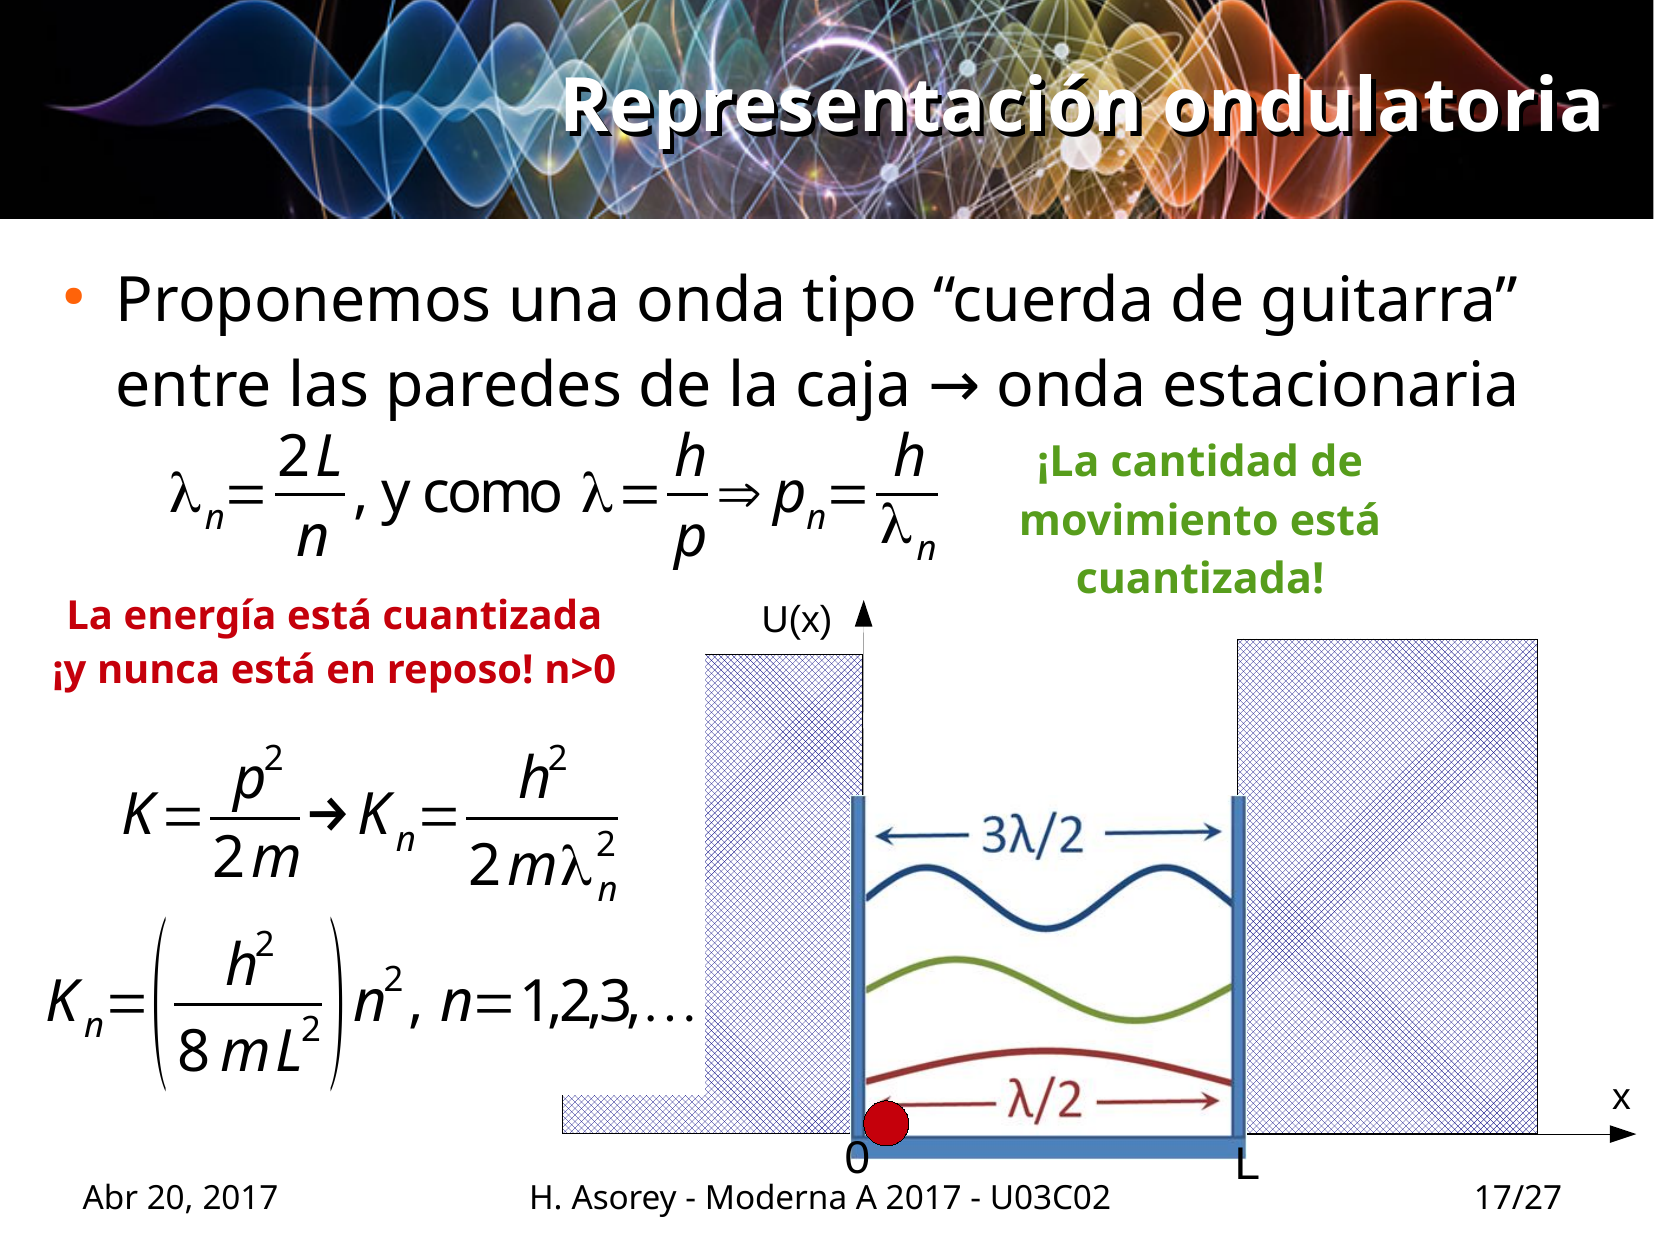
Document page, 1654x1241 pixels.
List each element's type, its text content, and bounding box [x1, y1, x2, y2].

chart [37, 735, 706, 1096]
text_box [863, 1100, 909, 1146]
picture [0, 0, 1654, 219]
chart [161, 420, 946, 571]
title Representación ondulatoria [45, 15, 1606, 191]
text_box [1237, 639, 1538, 1134]
text_box x [1597, 1068, 1654, 1159]
text_box L [1219, 1130, 1291, 1221]
text_box La energía está cuantizada ¡y nunca está en reposo! n>0 [37, 579, 706, 735]
text_box 0 [829, 1125, 901, 1216]
list Proponemos una onda tipo “cuerda de guitarra” entre las paredes de la caja → onda estacionaria [45, 255, 1606, 661]
text_box ¡La cantidad de movimiento está cuantizada! [1004, 423, 1622, 616]
text_box U(x) [746, 590, 848, 681]
picture [850, 795, 1247, 1160]
text_box [562, 654, 863, 1134]
